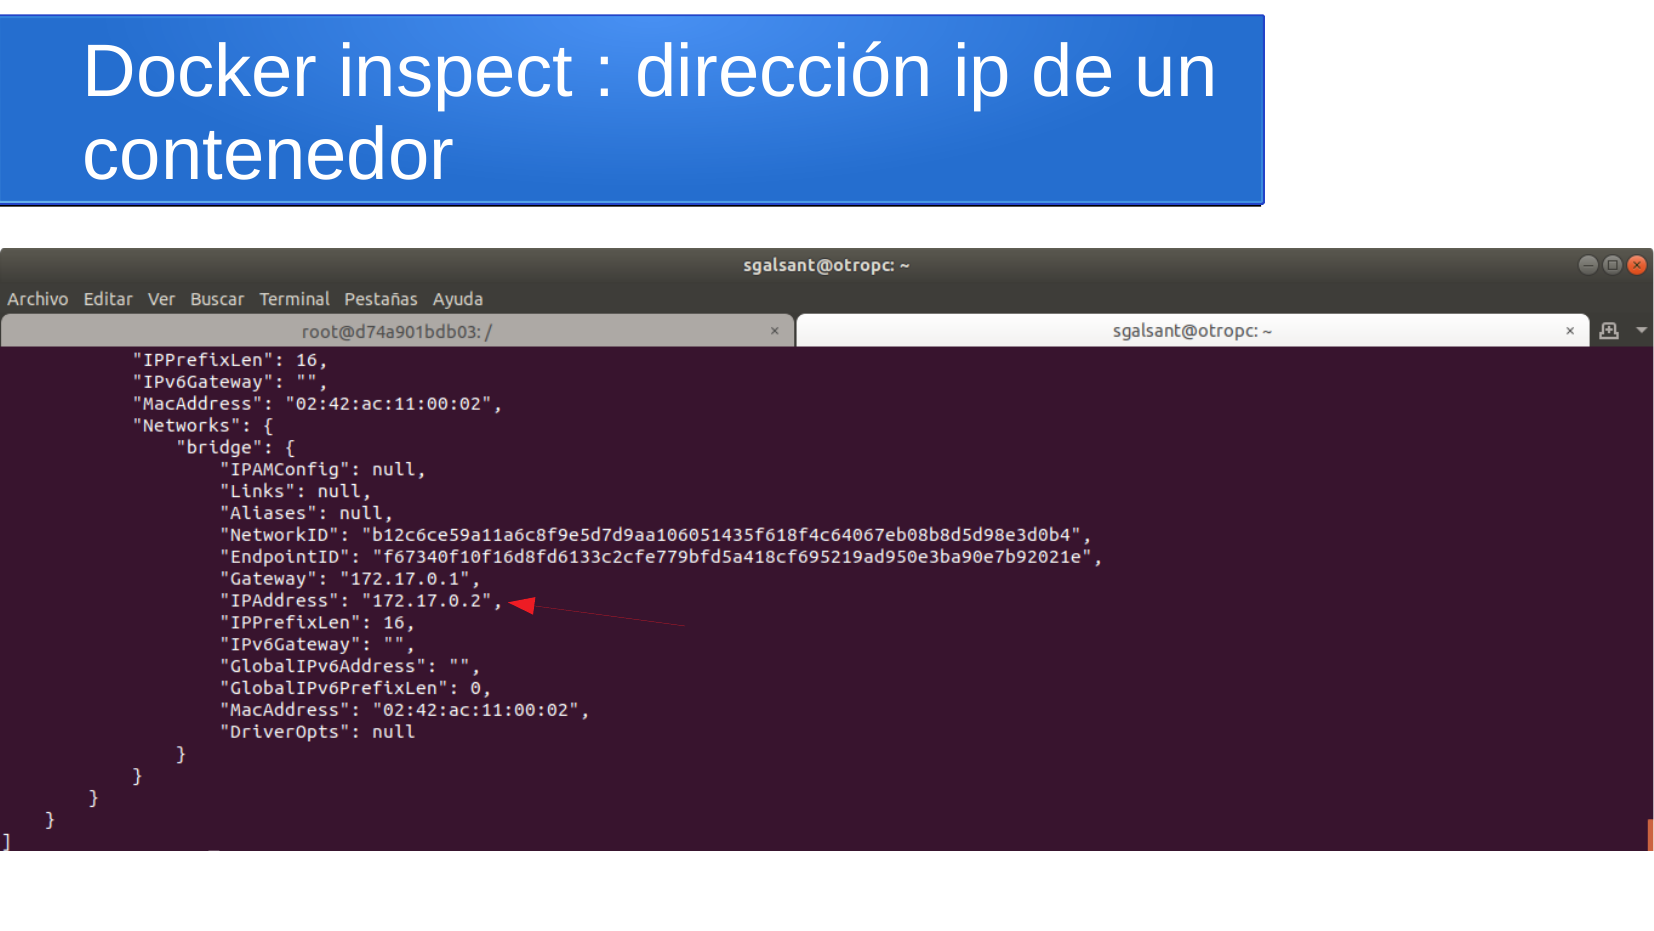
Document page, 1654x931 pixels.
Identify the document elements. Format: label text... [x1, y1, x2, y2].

picture [0, 248, 1654, 851]
title Docker inspect : dirección ip de un contenedor [82, 29, 1235, 196]
